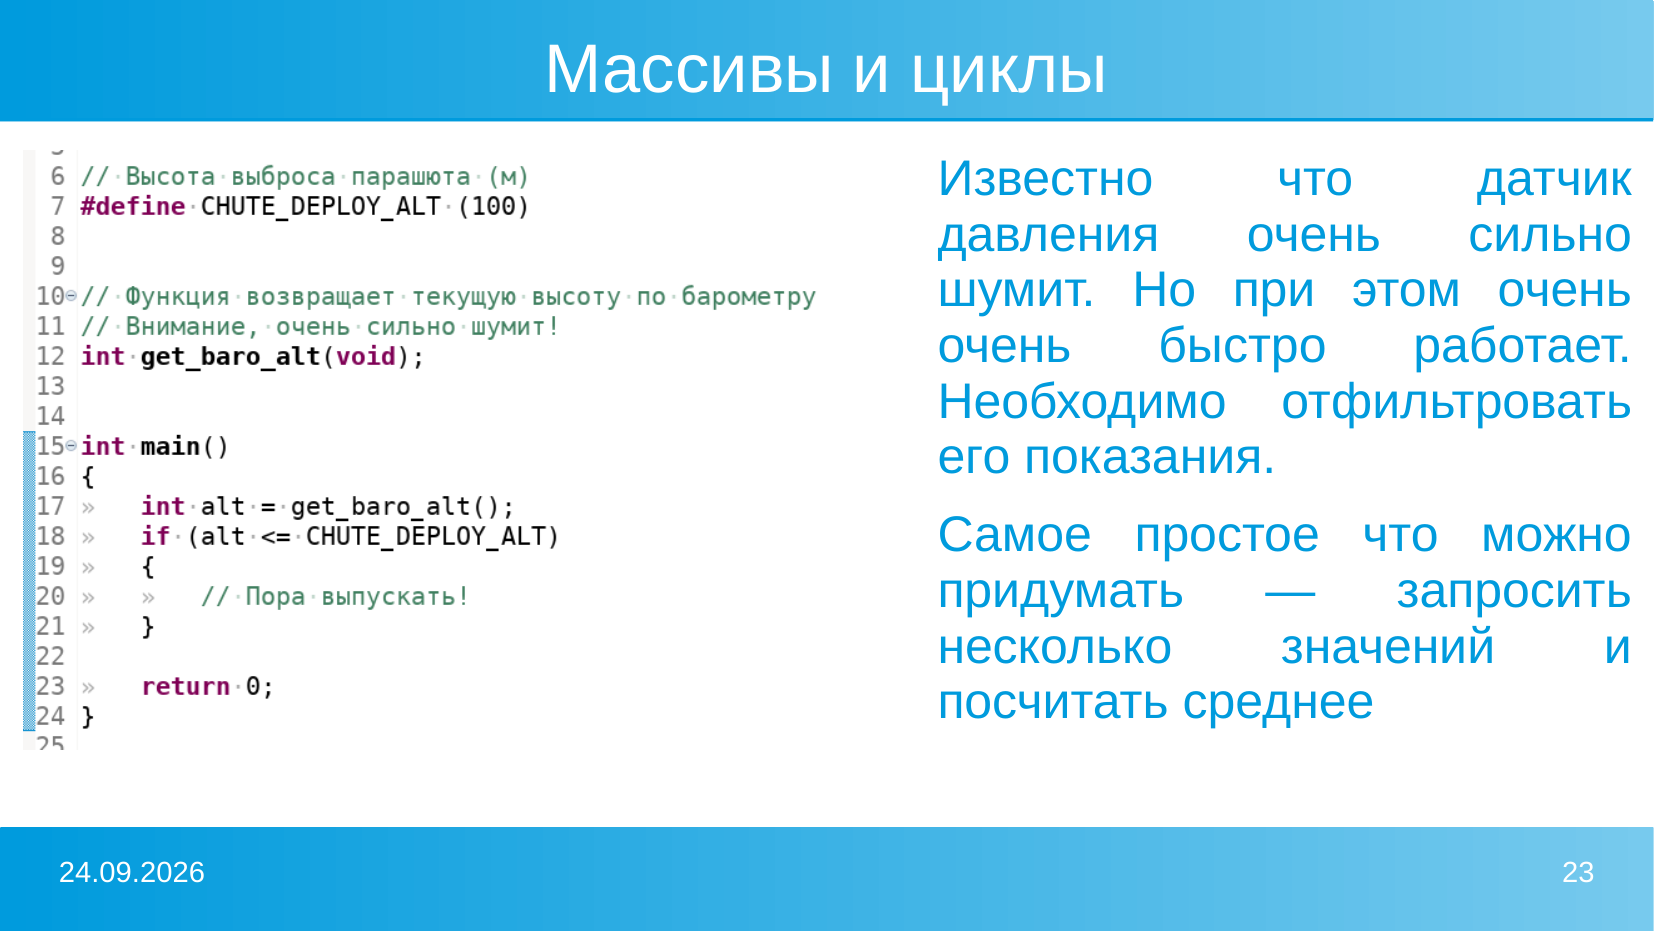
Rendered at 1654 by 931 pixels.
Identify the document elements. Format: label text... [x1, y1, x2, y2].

title Массивы и циклы [59, 29, 1595, 108]
list Известно что датчик давления очень сильно шумит. Но при этом очень очень быстро работает. Необходимо отфильтровать его показания. Самое простое что можно придумать — запросить несколько значений и посчитать среднее [937, 150, 1632, 751]
picture [23, 150, 863, 751]
